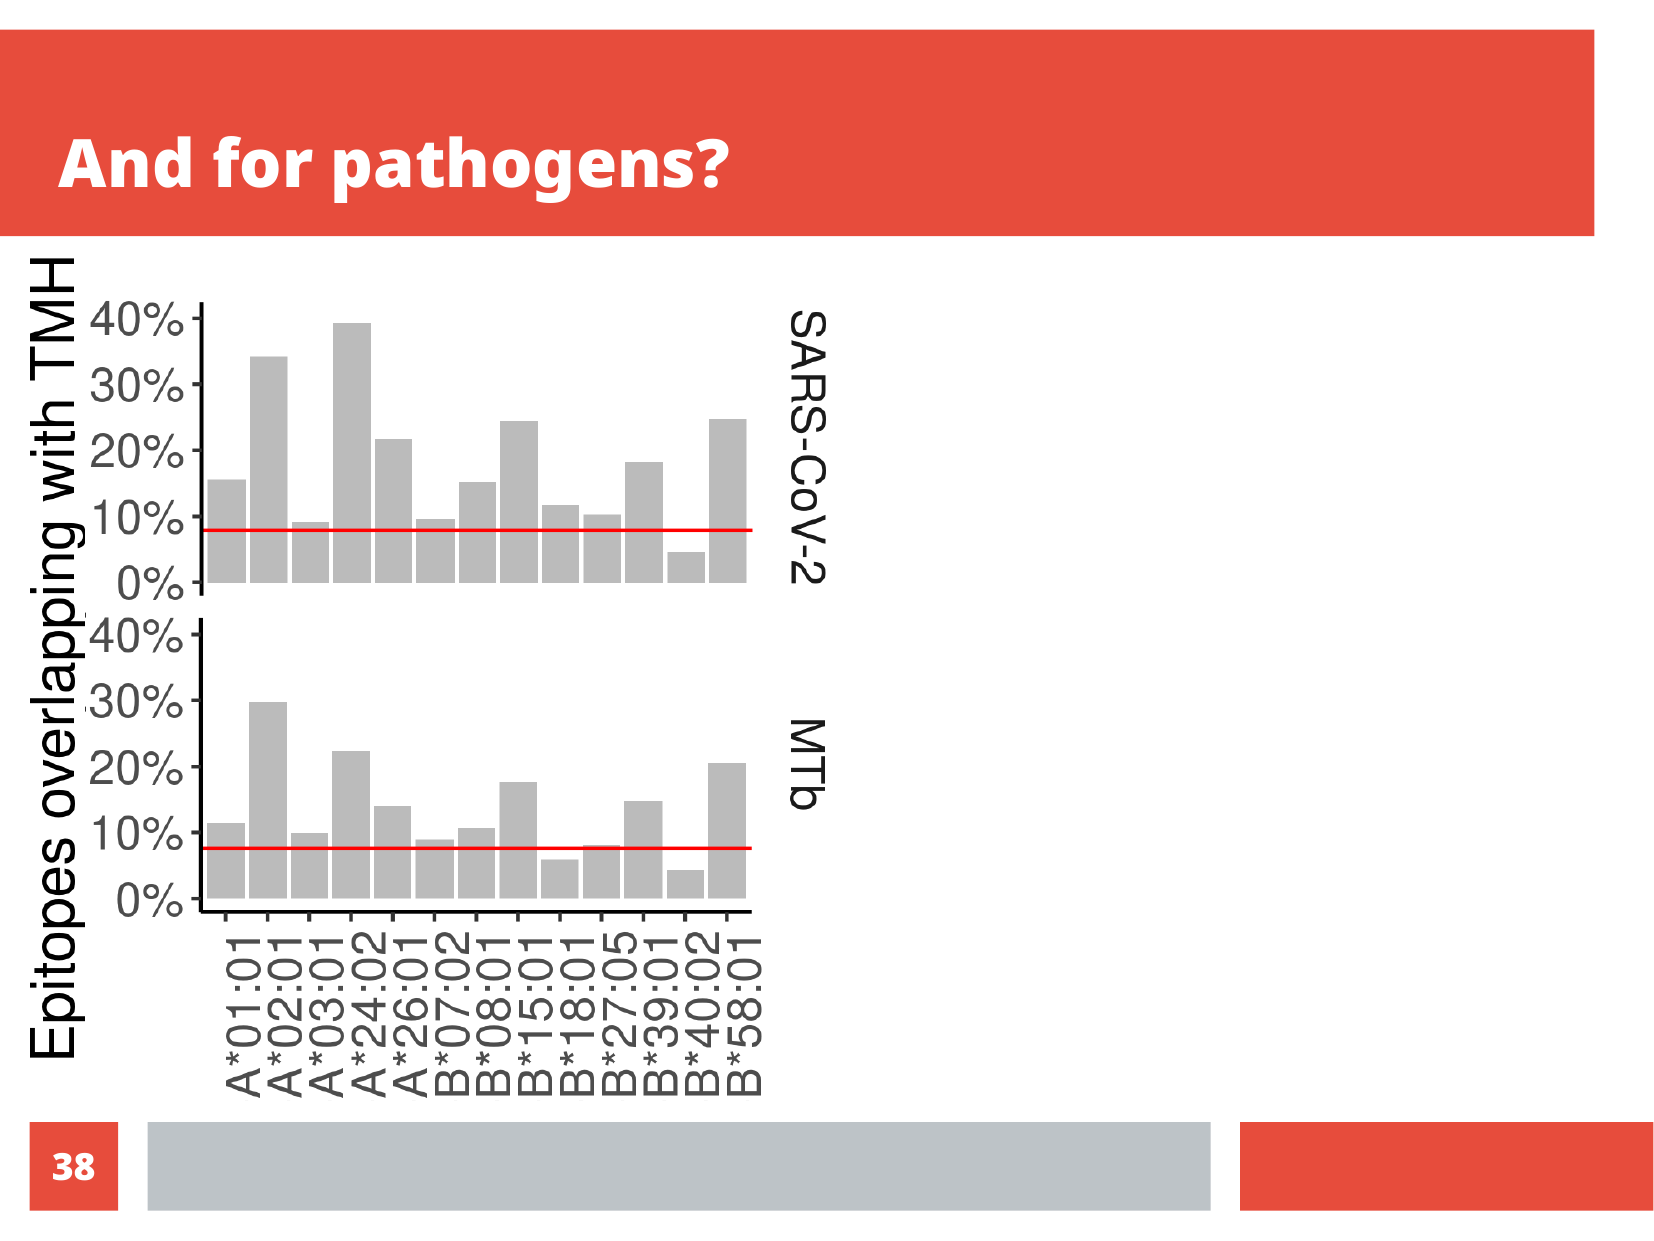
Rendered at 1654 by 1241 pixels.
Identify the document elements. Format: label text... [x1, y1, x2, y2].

picture [30, 258, 826, 1101]
title And for pathogens? [59, 59, 1595, 207]
